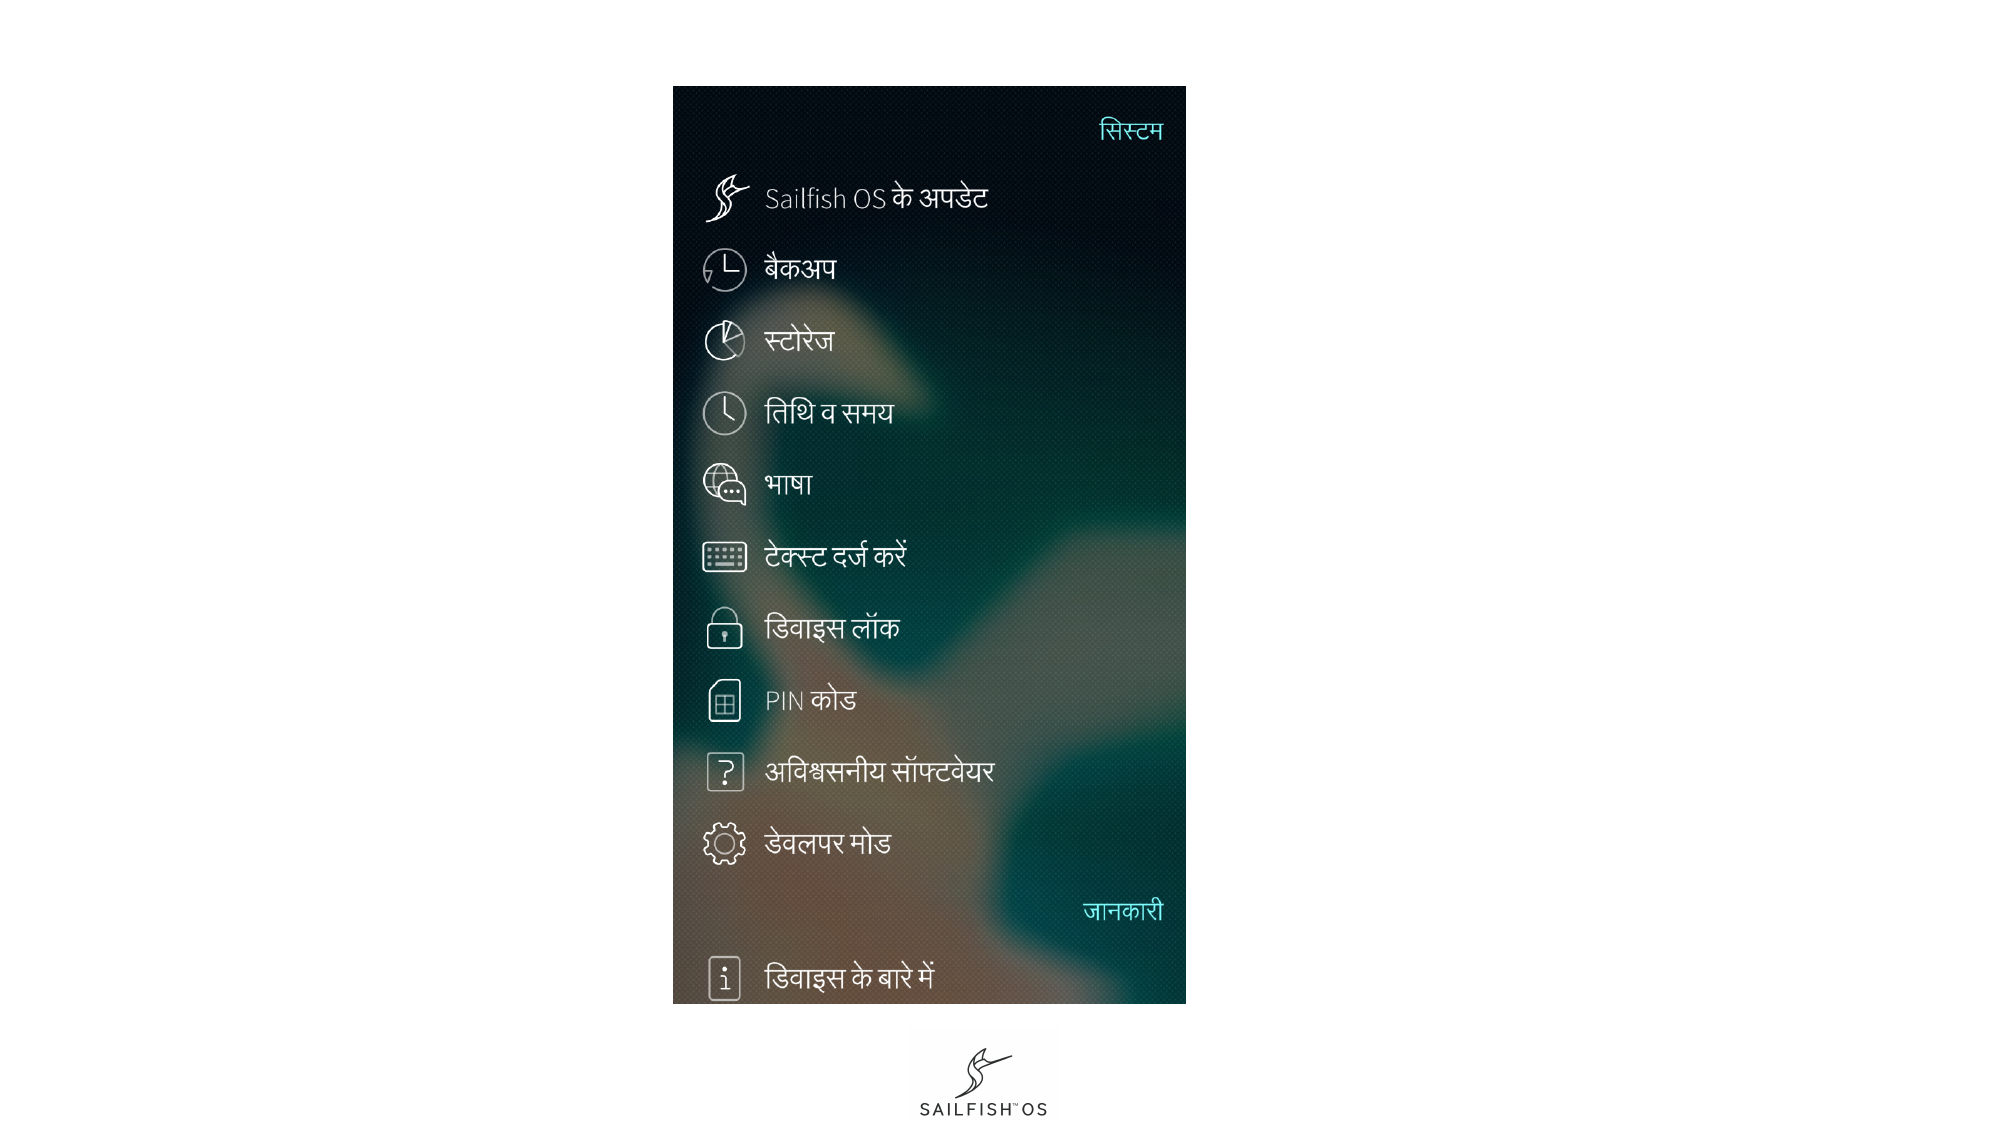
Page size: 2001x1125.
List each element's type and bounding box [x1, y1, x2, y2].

picture [908, 1027, 1061, 1120]
picture [673, 86, 1186, 1004]
